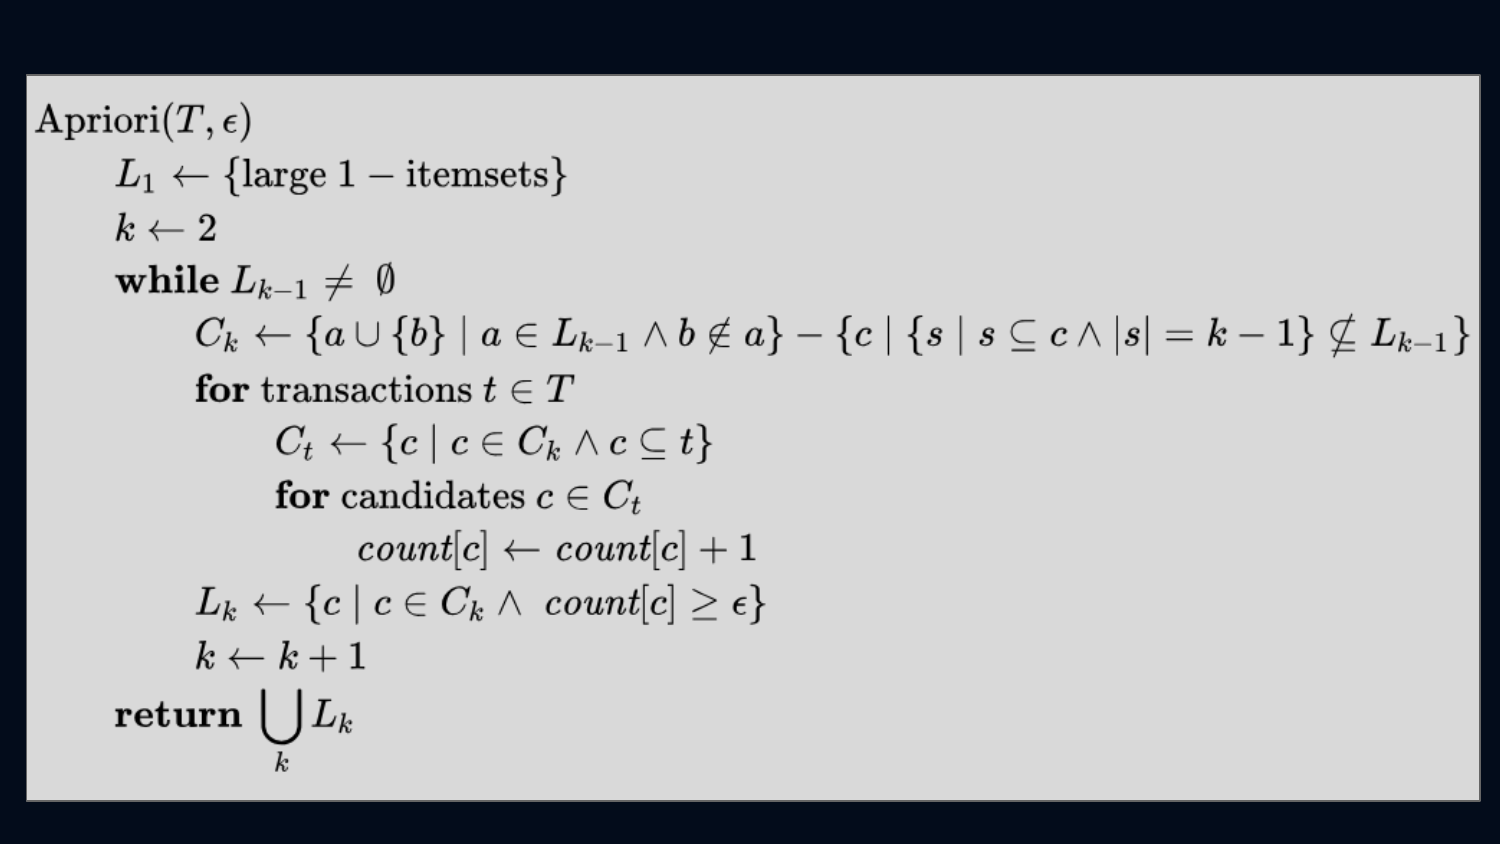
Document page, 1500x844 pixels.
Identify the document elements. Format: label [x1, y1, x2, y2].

text_box [26, 75, 1481, 802]
picture [28, 97, 1479, 779]
